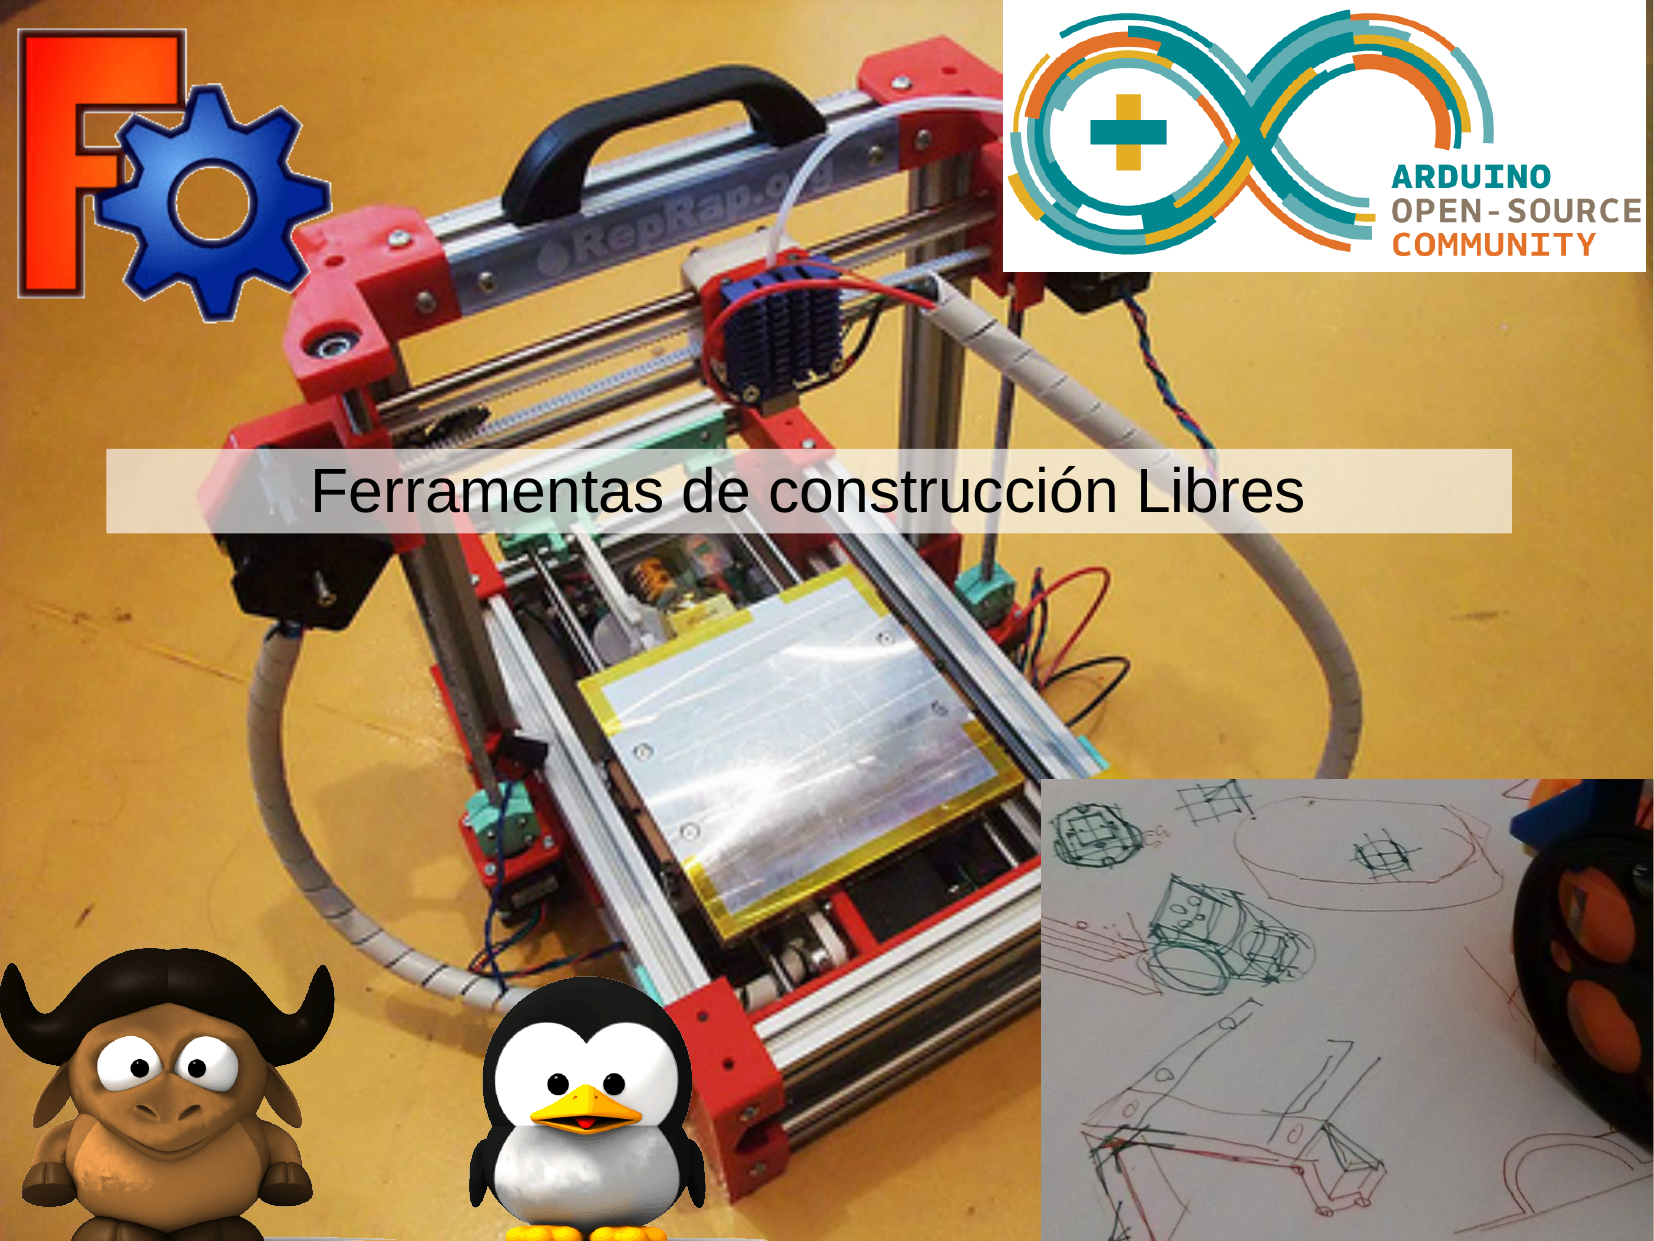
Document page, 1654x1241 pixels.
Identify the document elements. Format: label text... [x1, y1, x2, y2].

picture [0, 0, 1654, 1241]
text_box Ferramentas de construcción Libres [106, 448, 1512, 534]
